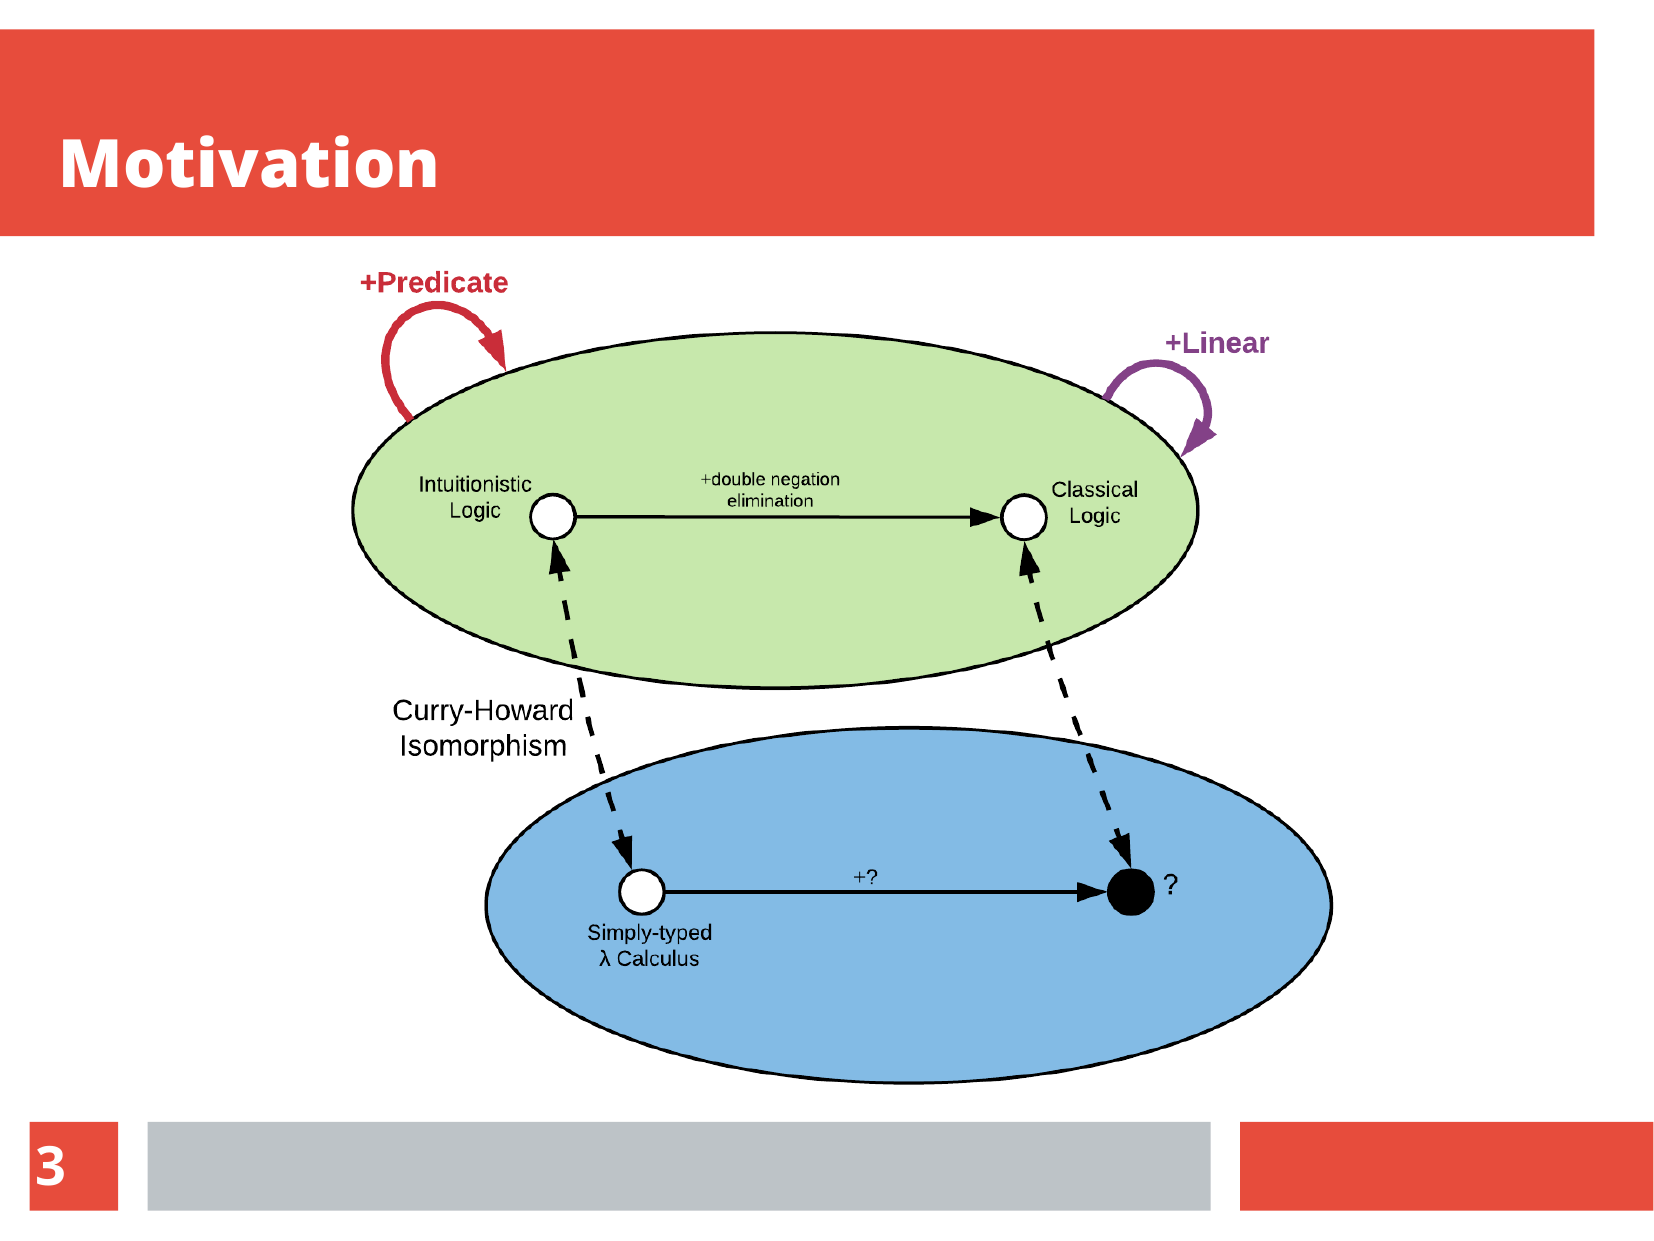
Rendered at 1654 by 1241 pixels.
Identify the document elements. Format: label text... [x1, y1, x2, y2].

picture [124, 241, 1494, 1121]
title Motivation [59, 58, 1595, 207]
text_box 3 [20, 1119, 254, 1210]
